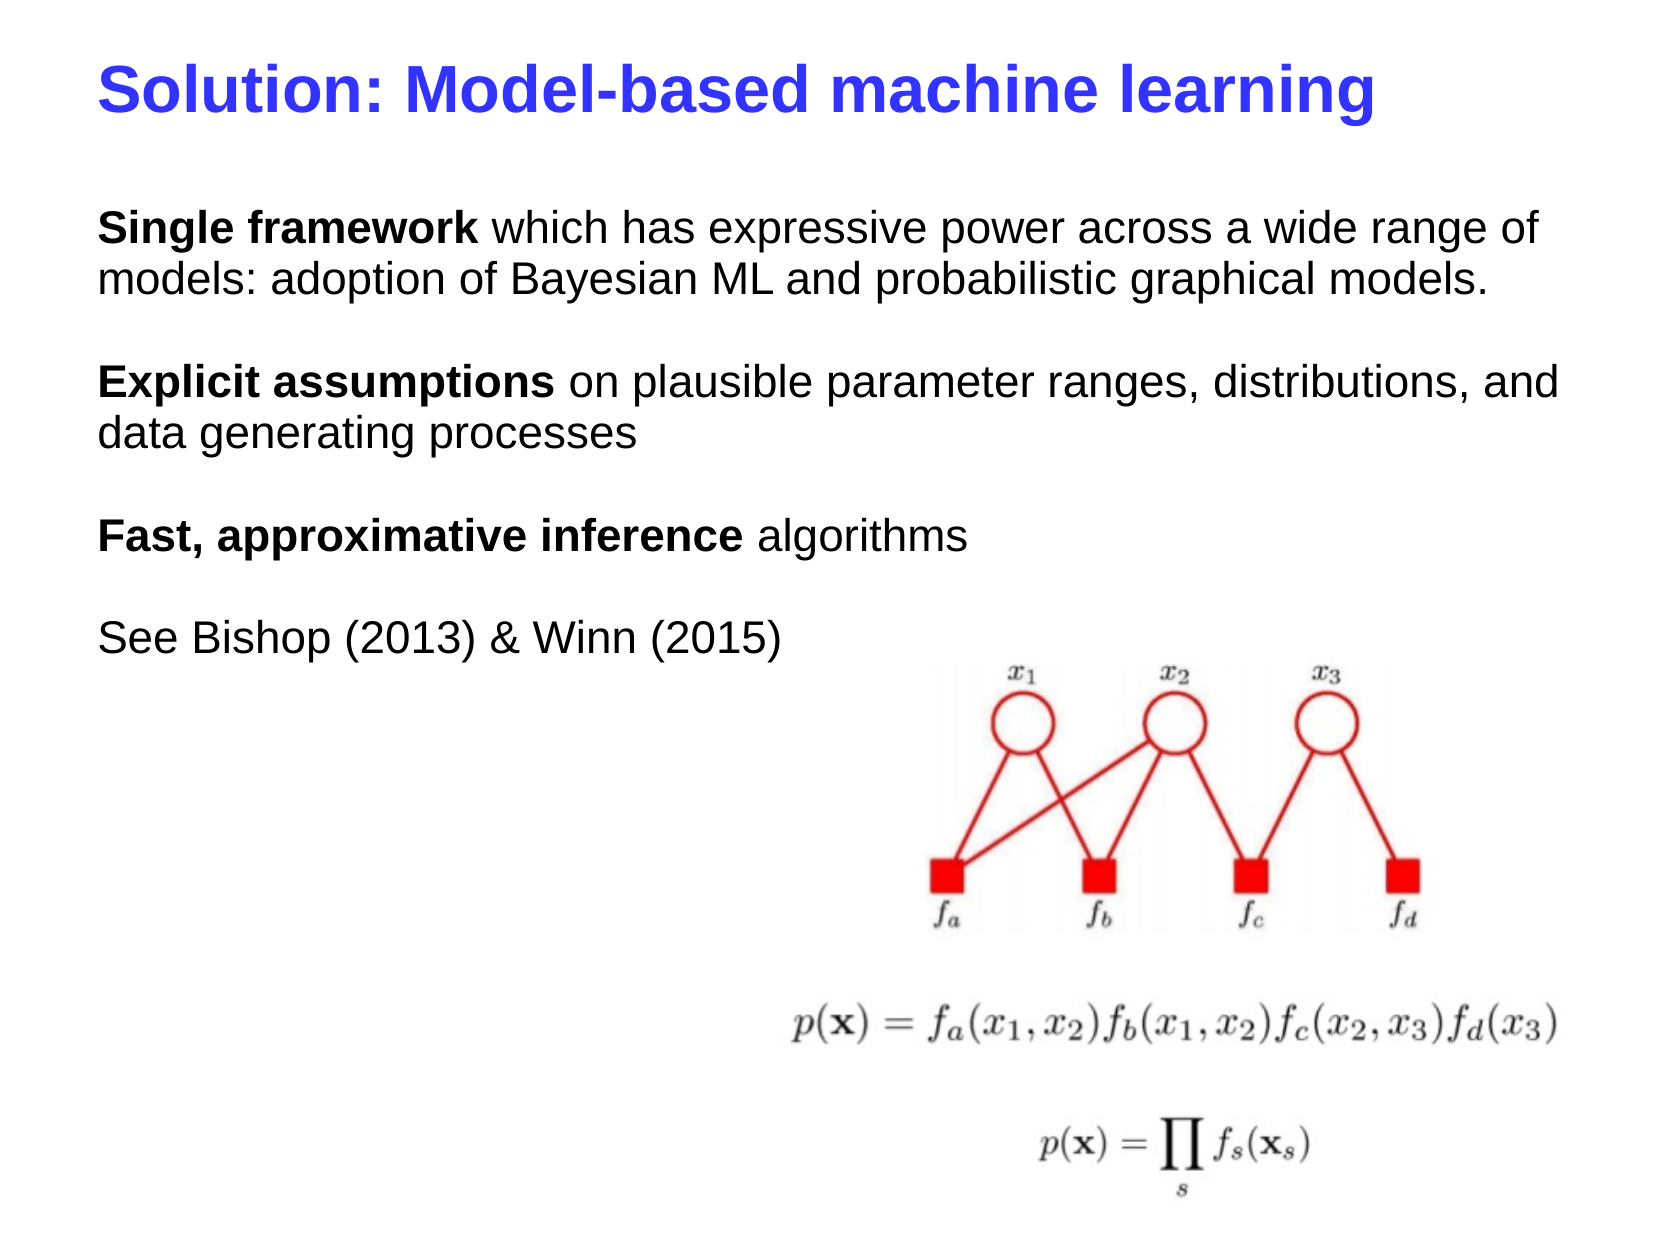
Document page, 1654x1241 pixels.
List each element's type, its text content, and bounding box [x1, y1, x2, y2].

picture [764, 671, 1572, 1209]
text_box Solution: Model-based machine learning Single framework which has expressive power across a wide range of models: adoption of Bayesian ML and probabilistic graphical models. Explicit assumptions on plausible parameter ranges, distributions, and data generating processes Fast, approximative inference algorithms See Bishop (2013) & Winn (2015) [82, 45, 1597, 671]
